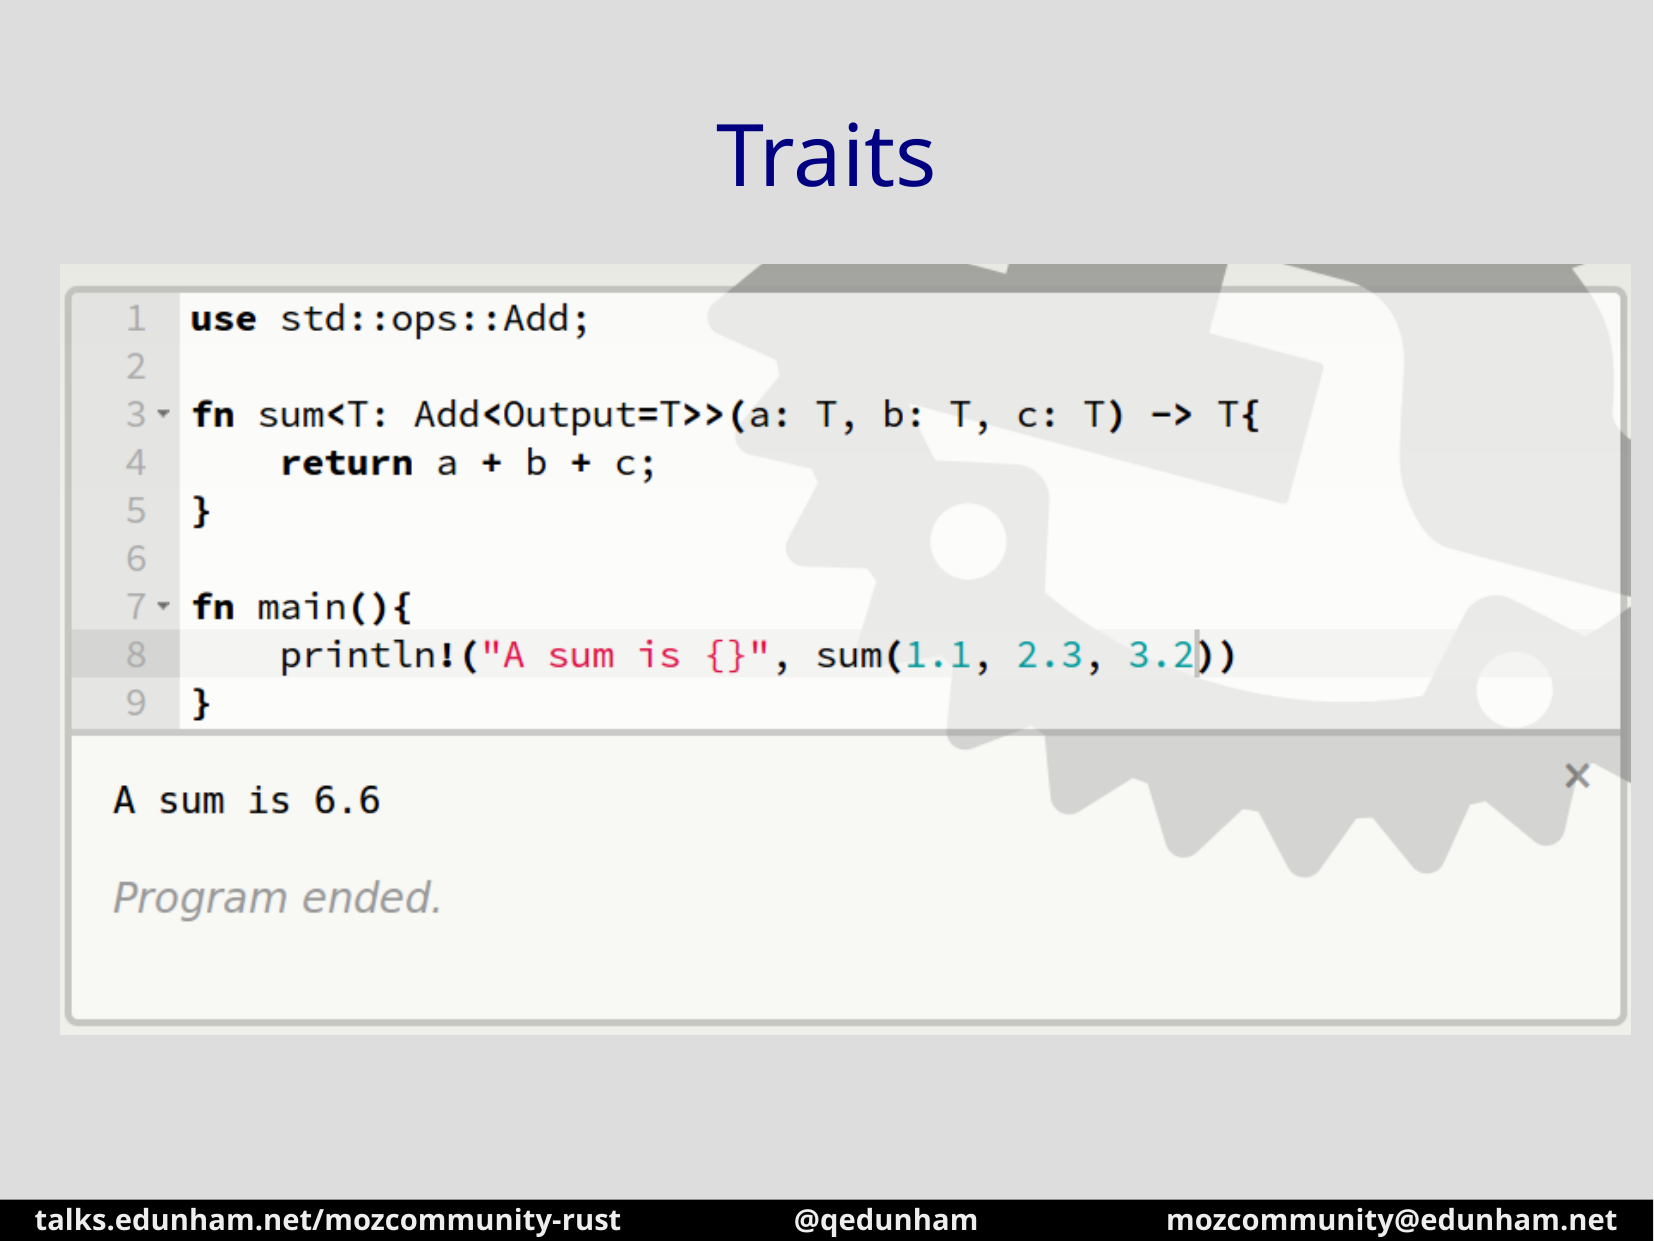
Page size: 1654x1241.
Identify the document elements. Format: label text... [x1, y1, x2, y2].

picture [60, 264, 1631, 1036]
title Traits [82, 49, 1571, 257]
